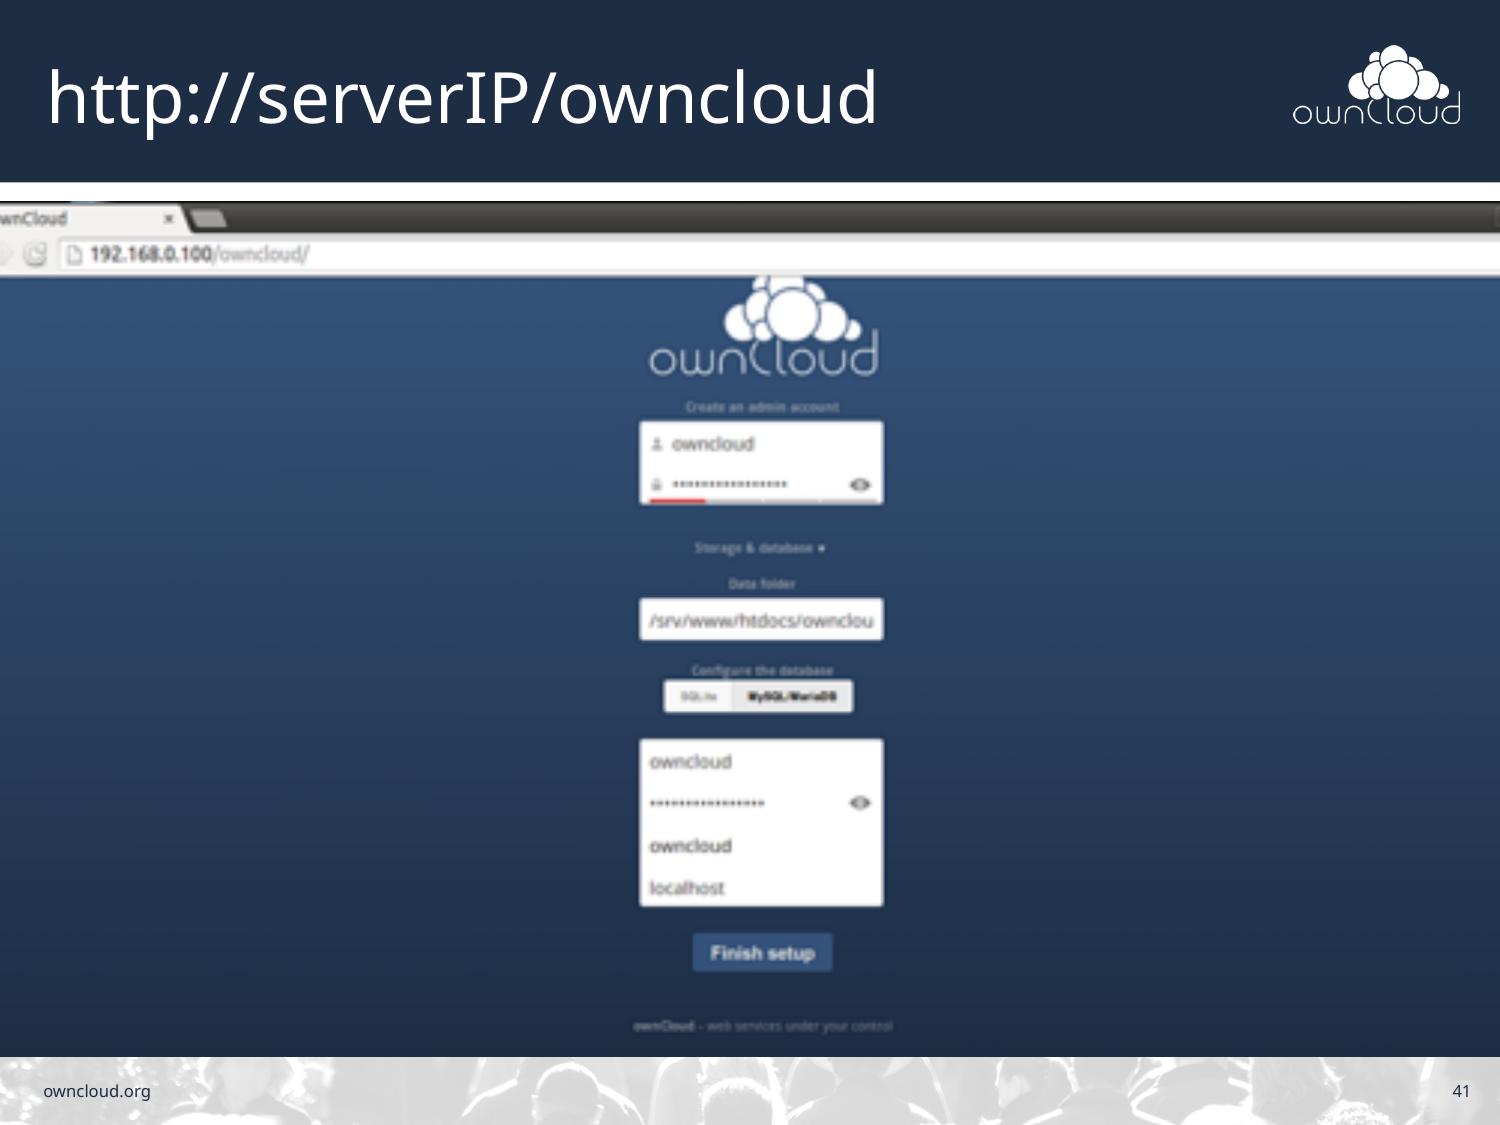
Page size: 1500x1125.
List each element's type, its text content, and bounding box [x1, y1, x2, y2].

picture [0, 201, 1500, 1125]
picture [1293, 45, 1460, 124]
title http://serverIP/owncloud [46, 5, 1258, 187]
